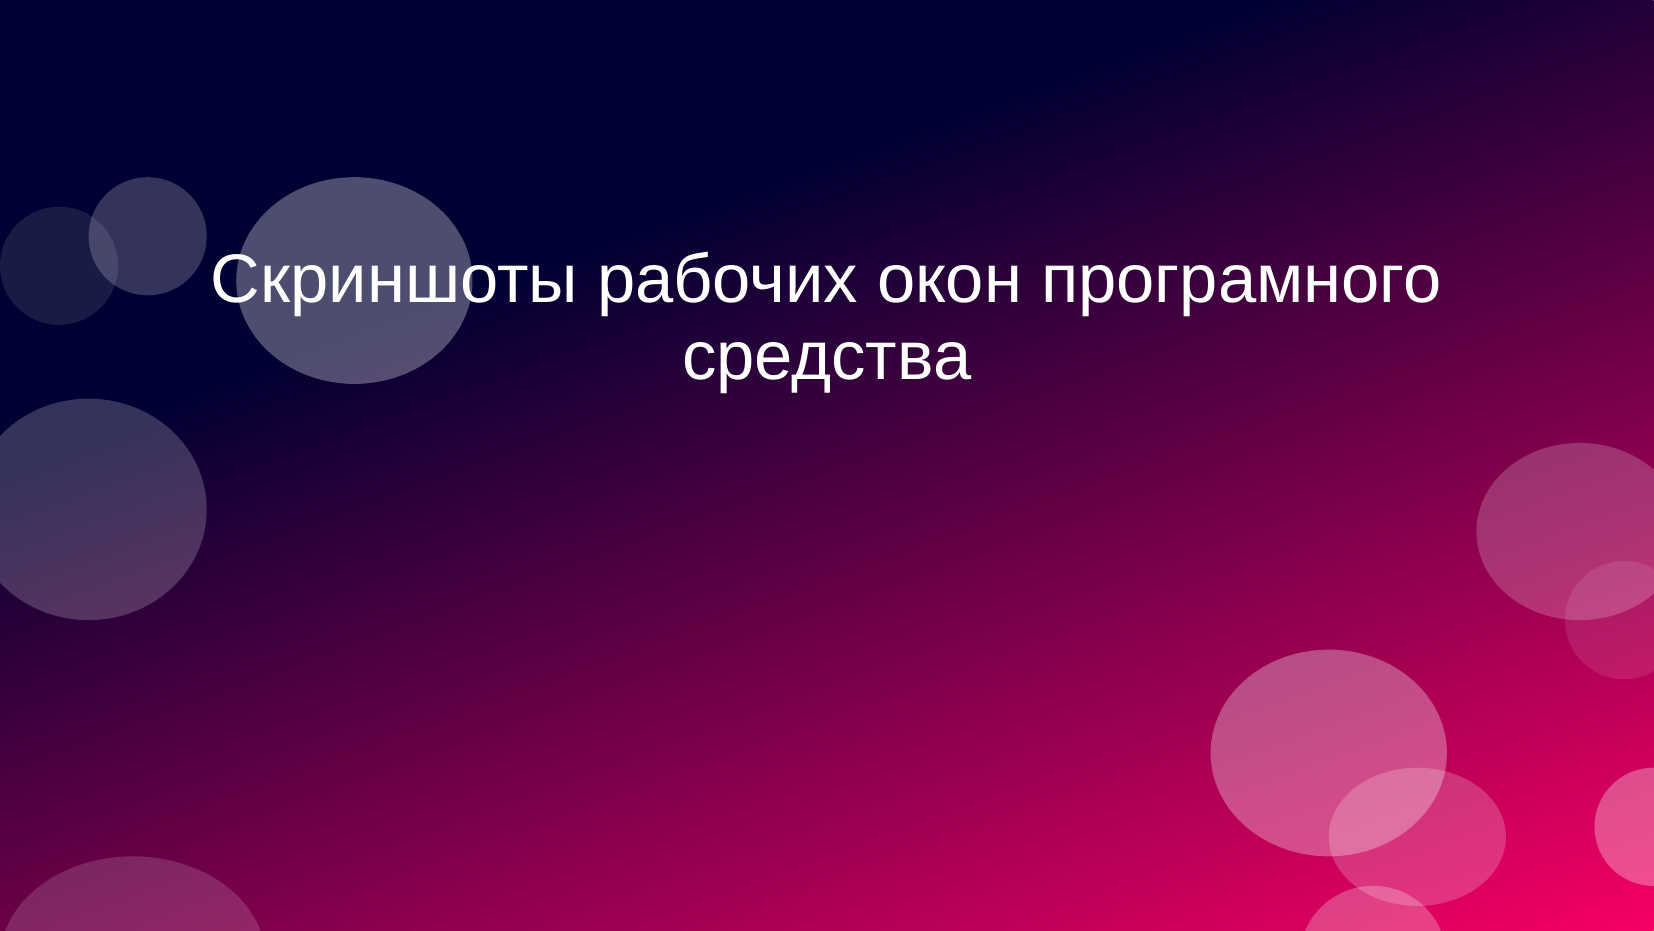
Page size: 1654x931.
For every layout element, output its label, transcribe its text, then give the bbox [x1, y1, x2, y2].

title Скриншоты рабочих окон програмного средства [88, 236, 1565, 399]
text_box [947, 526, 1654, 696]
